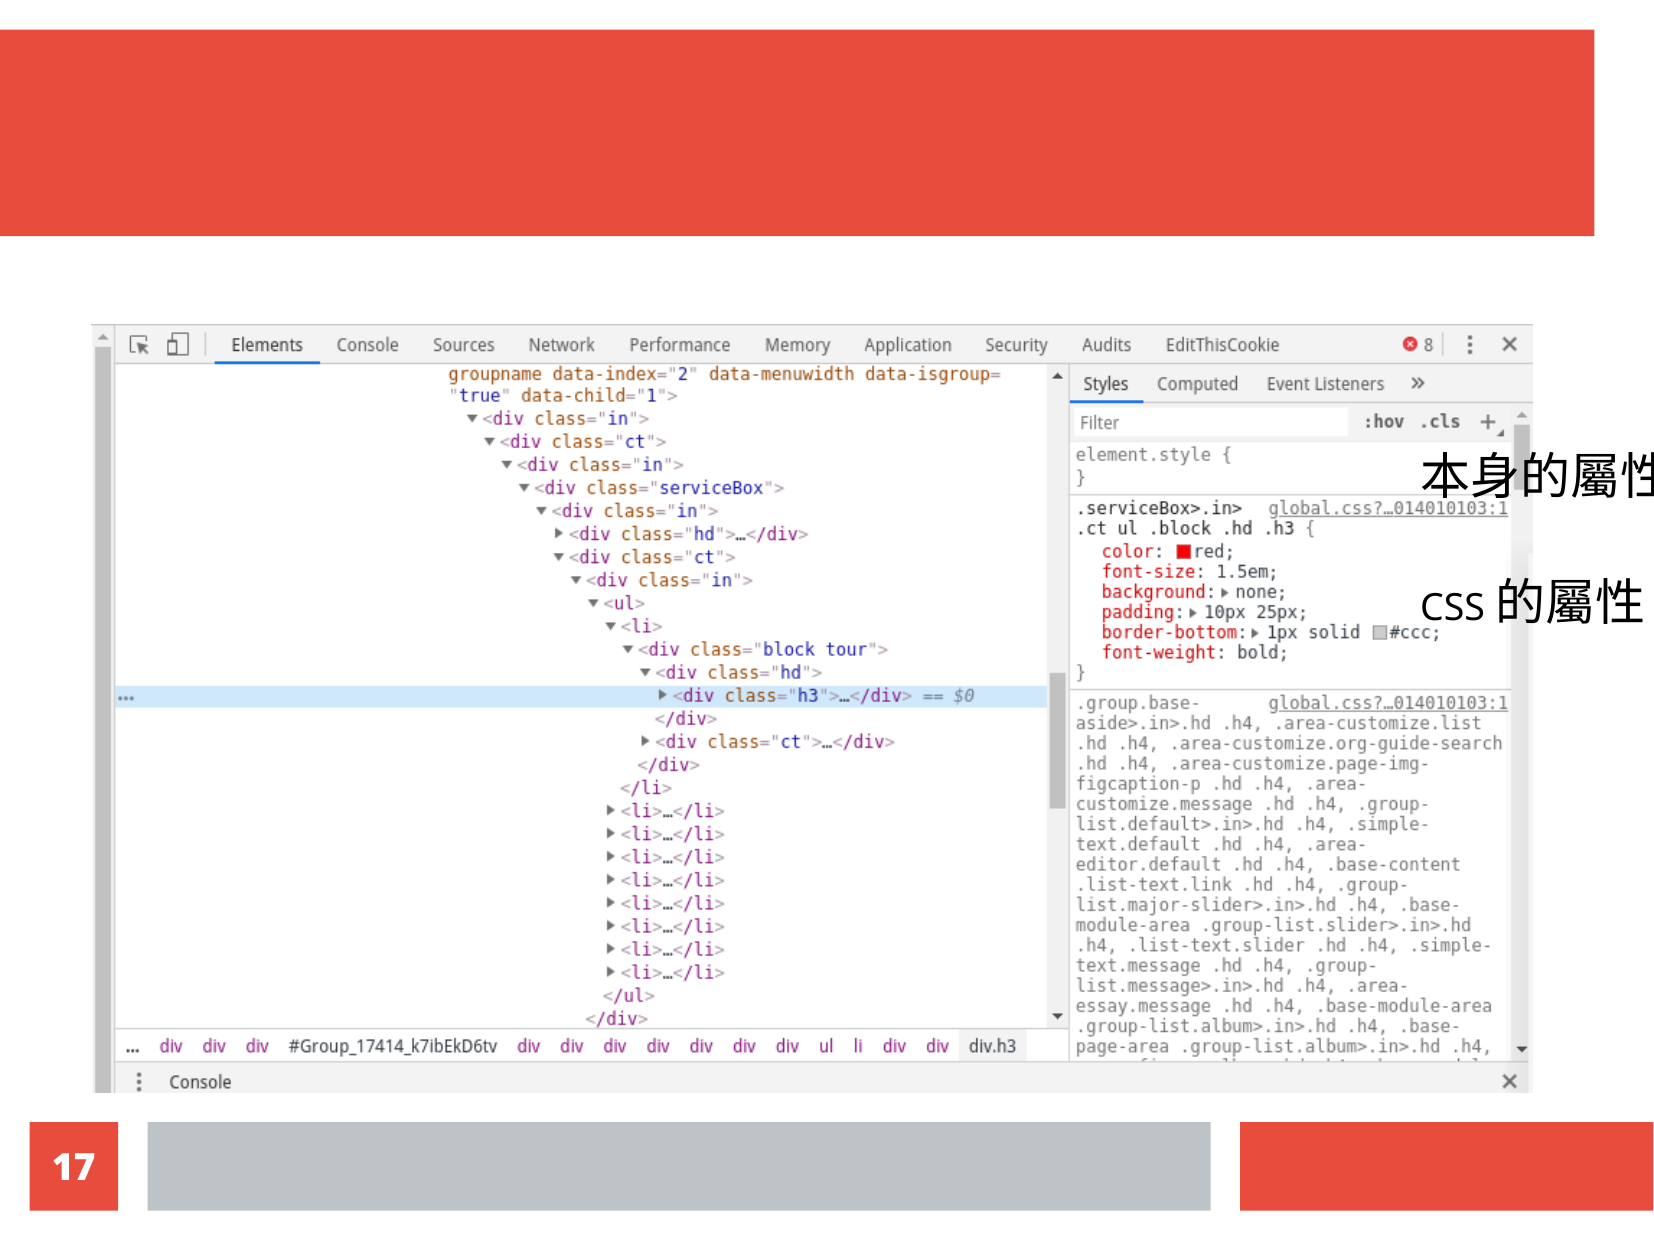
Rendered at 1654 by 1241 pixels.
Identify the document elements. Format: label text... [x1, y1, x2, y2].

text_box 本身的屬性 [1405, 429, 1654, 555]
text_box CSS的屬性 [1405, 555, 1654, 701]
picture [91, 324, 1533, 1093]
